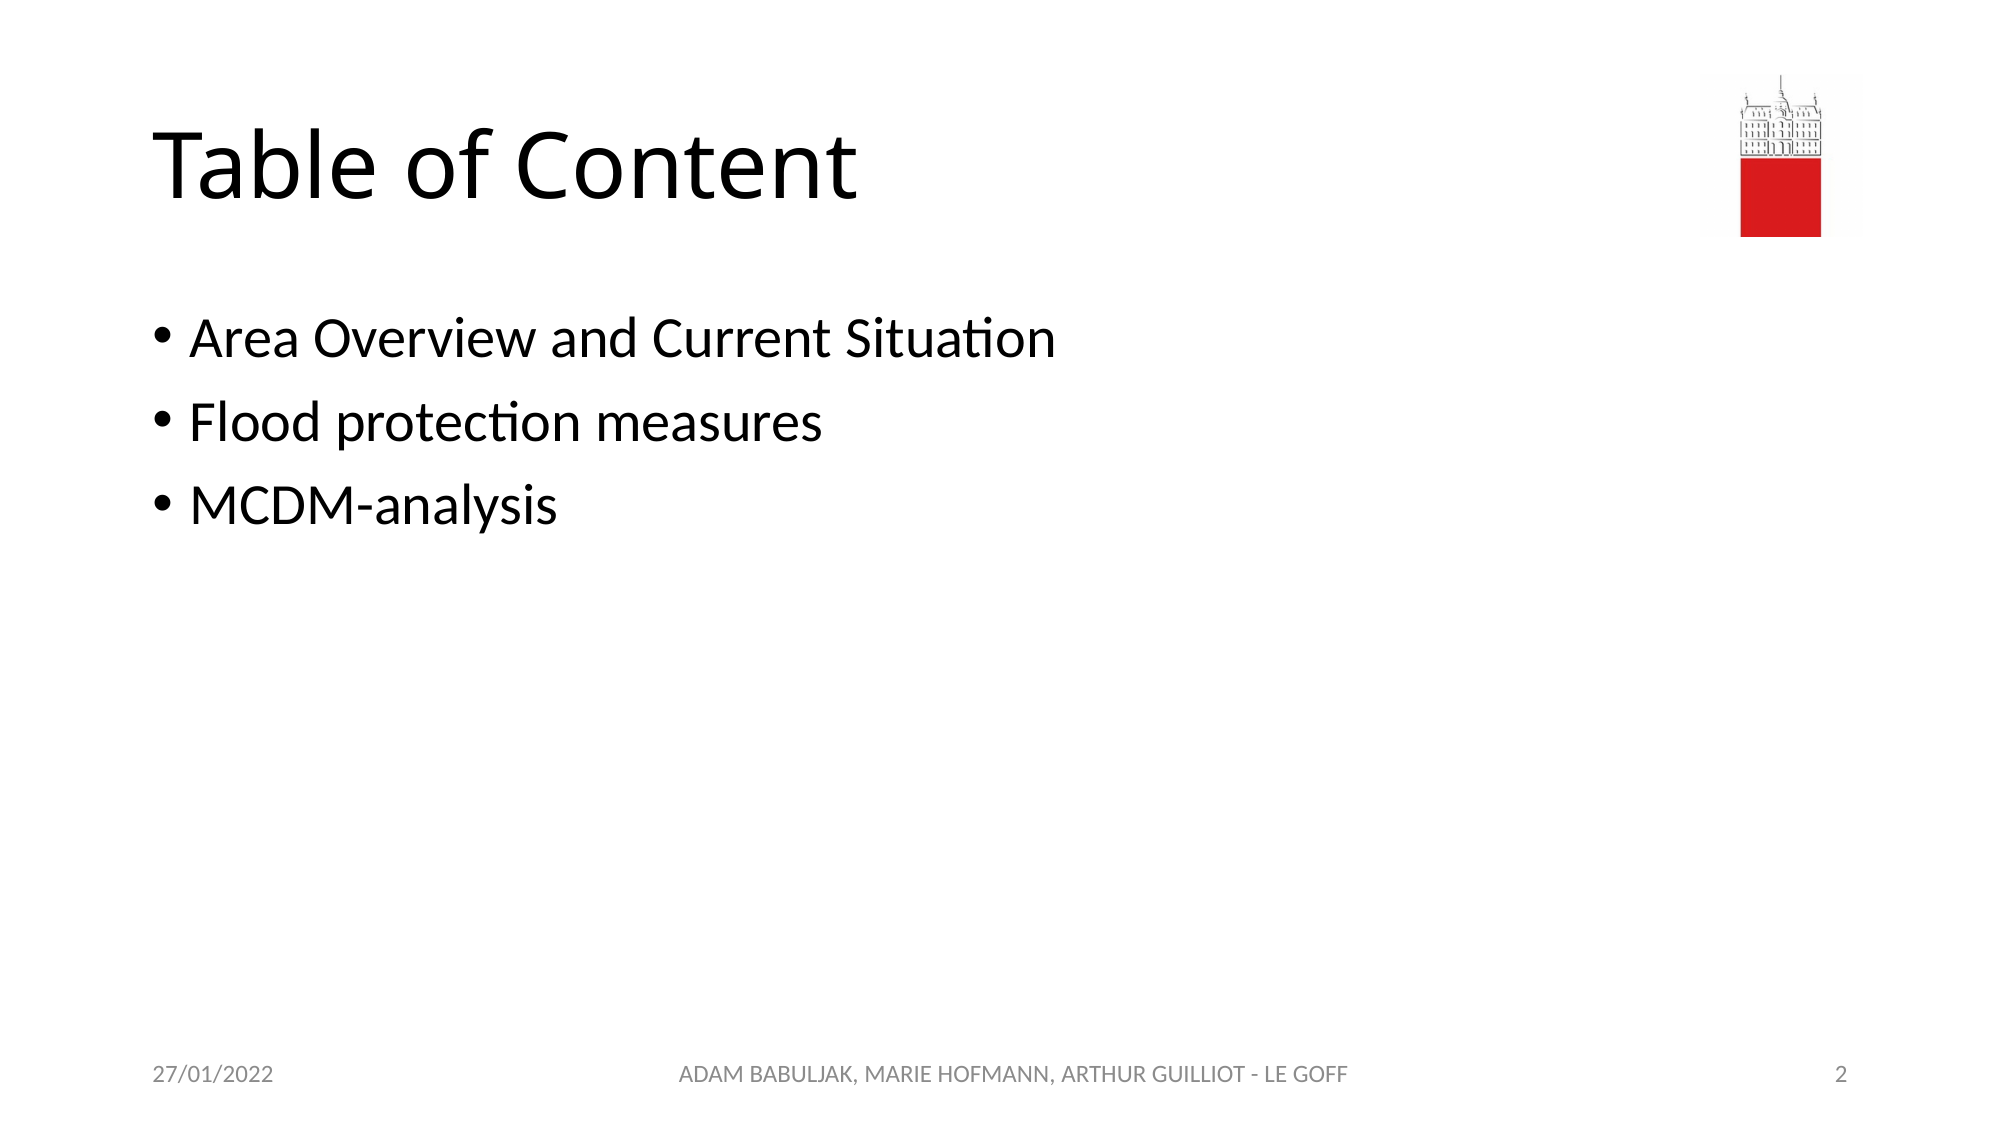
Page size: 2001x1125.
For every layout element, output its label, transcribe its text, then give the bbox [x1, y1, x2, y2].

footer ADAM BABULJAK, MARIE HOFMANN, ARTHUR GUILLIOT - LE GOFF [662, 1042, 1366, 1103]
slide_number 27/01/2022 [137, 1042, 588, 1103]
title Table of Content [137, 59, 1863, 278]
list Area Overview and Current Situation Flood protection measures MCDM-analysis [137, 299, 1863, 1014]
slide_number 2 [1412, 1042, 1863, 1103]
